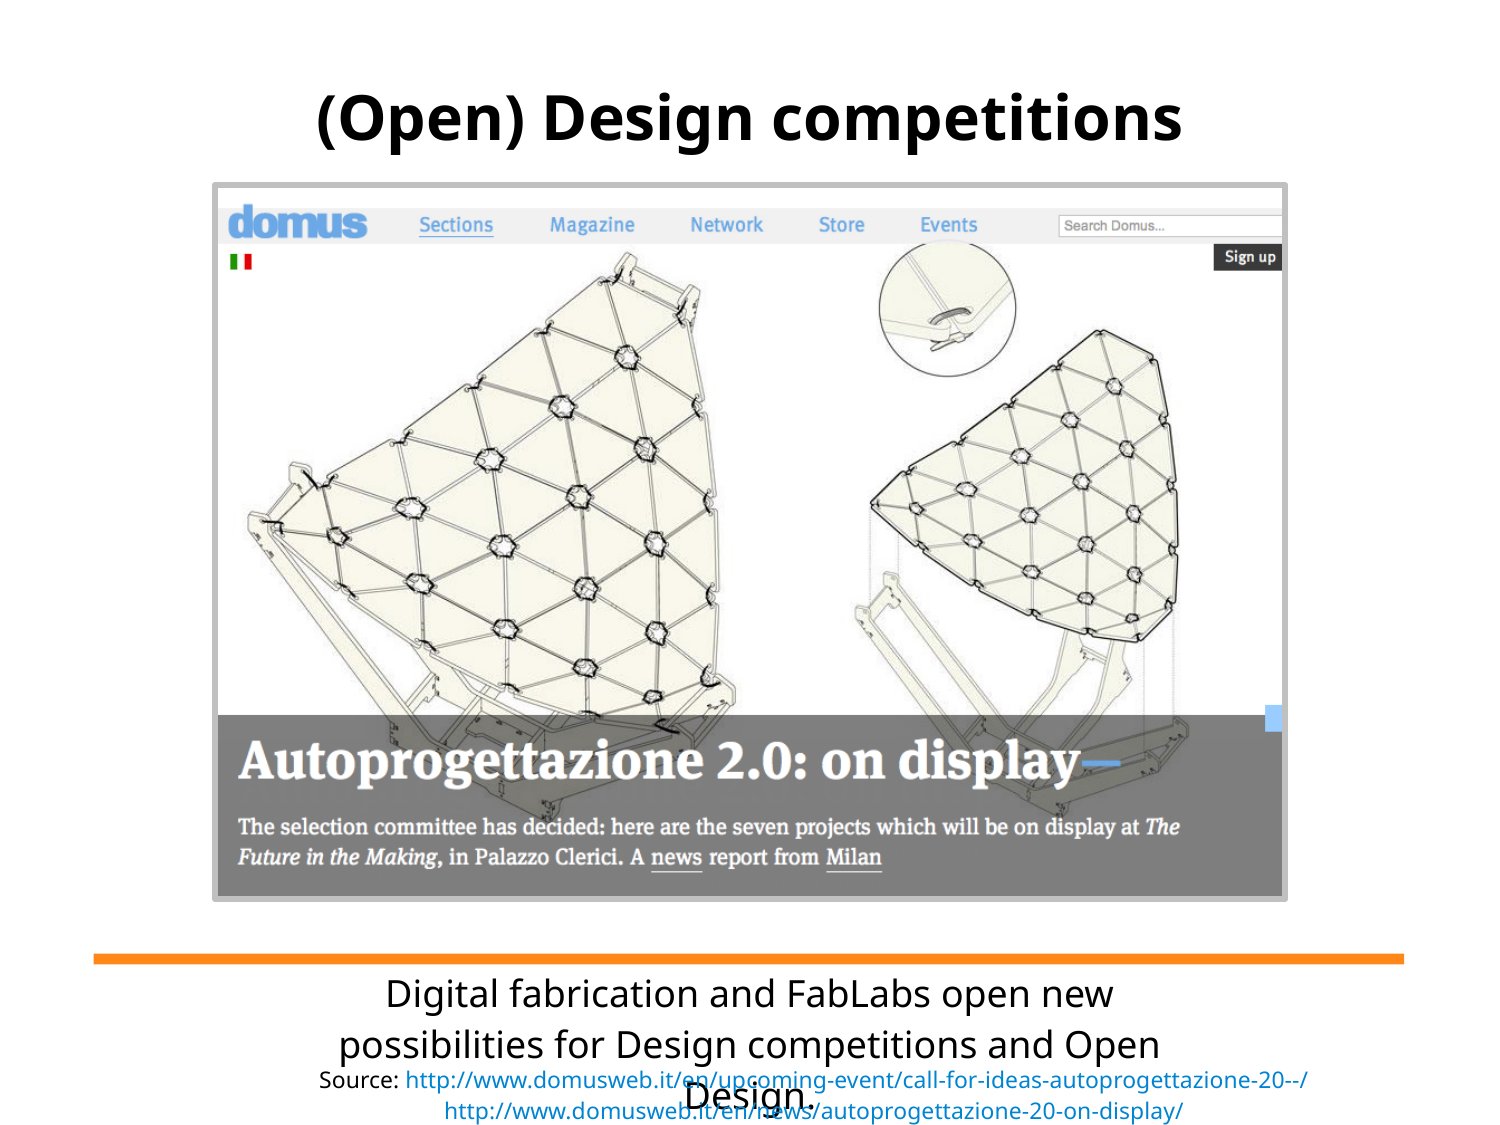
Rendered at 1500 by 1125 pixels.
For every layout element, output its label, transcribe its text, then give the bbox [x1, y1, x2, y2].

text_box Source: http://www.domusweb.it/en/upcoming-event/call-for-ideas-autoprogettazione-20--/ http://www.domusweb.it/en/news/autoprogettazione-20-on-display/ [304, 1056, 1239, 1125]
title (Open) Design competitions [75, 44, 1426, 188]
picture [0, 0, 1500, 1125]
text_box Digital fabrication and FabLabs open new possibilities for Design competitions and Open Design. [281, 960, 1219, 1073]
